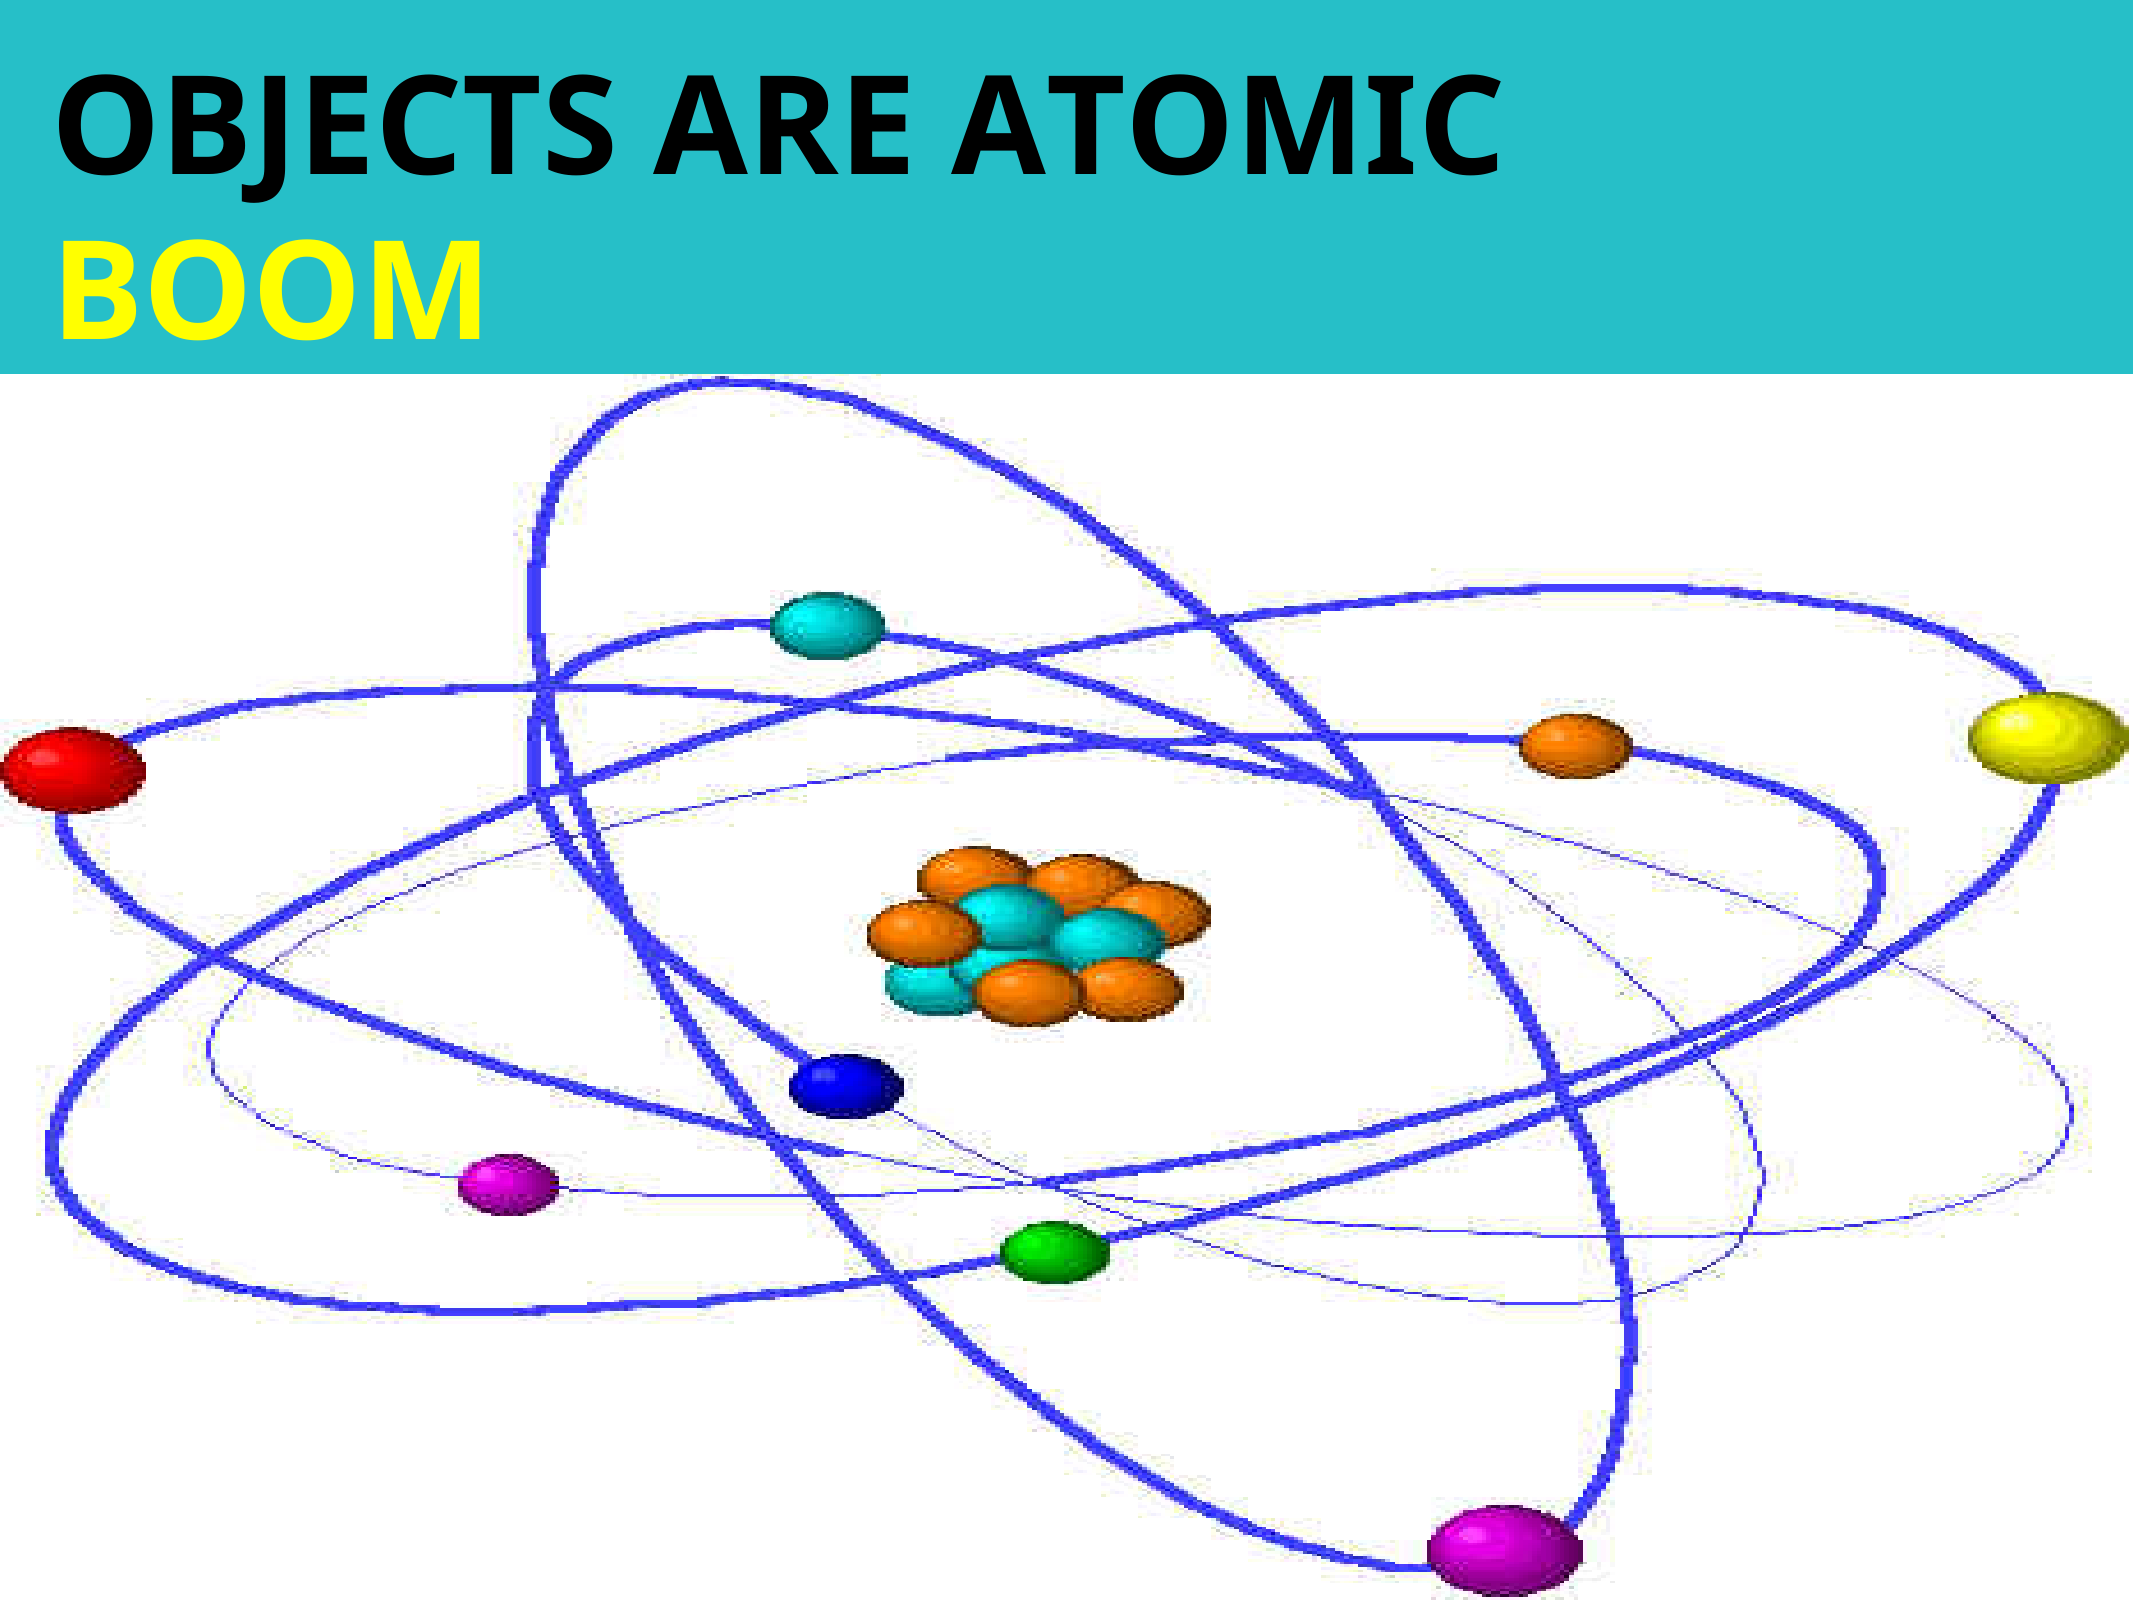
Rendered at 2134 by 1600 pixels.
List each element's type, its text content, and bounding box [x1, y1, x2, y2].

picture [0, 374, 2134, 1600]
text_box OBJECTS ARE ATOMIC BOOM [41, 37, 2101, 374]
